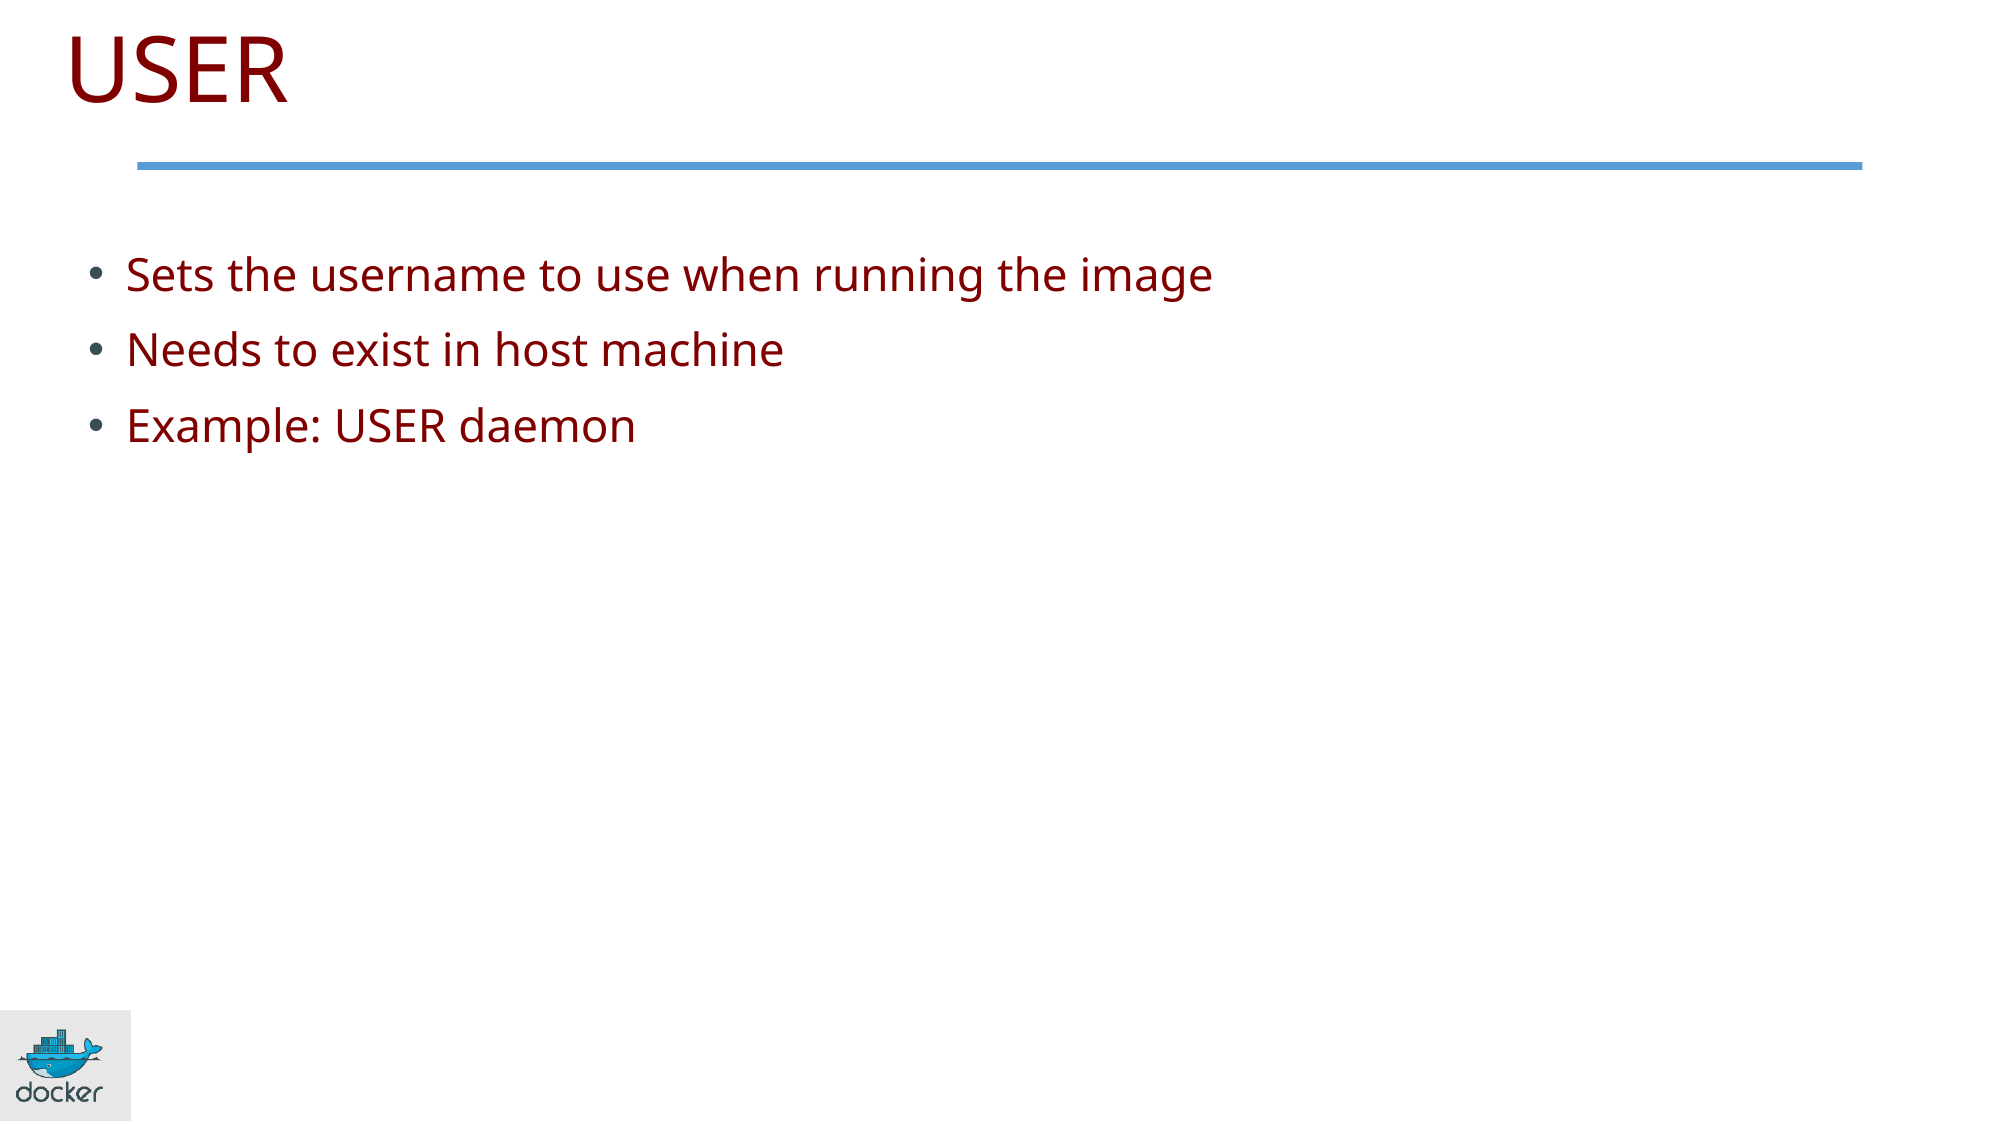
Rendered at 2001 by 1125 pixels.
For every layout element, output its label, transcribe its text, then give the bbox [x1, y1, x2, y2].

text_box USER [49, 11, 2000, 121]
picture [0, 1010, 131, 1121]
text_box Sets the username to use when running the image Needs to exist in host machine Example: USER daemon [73, 237, 2000, 1043]
